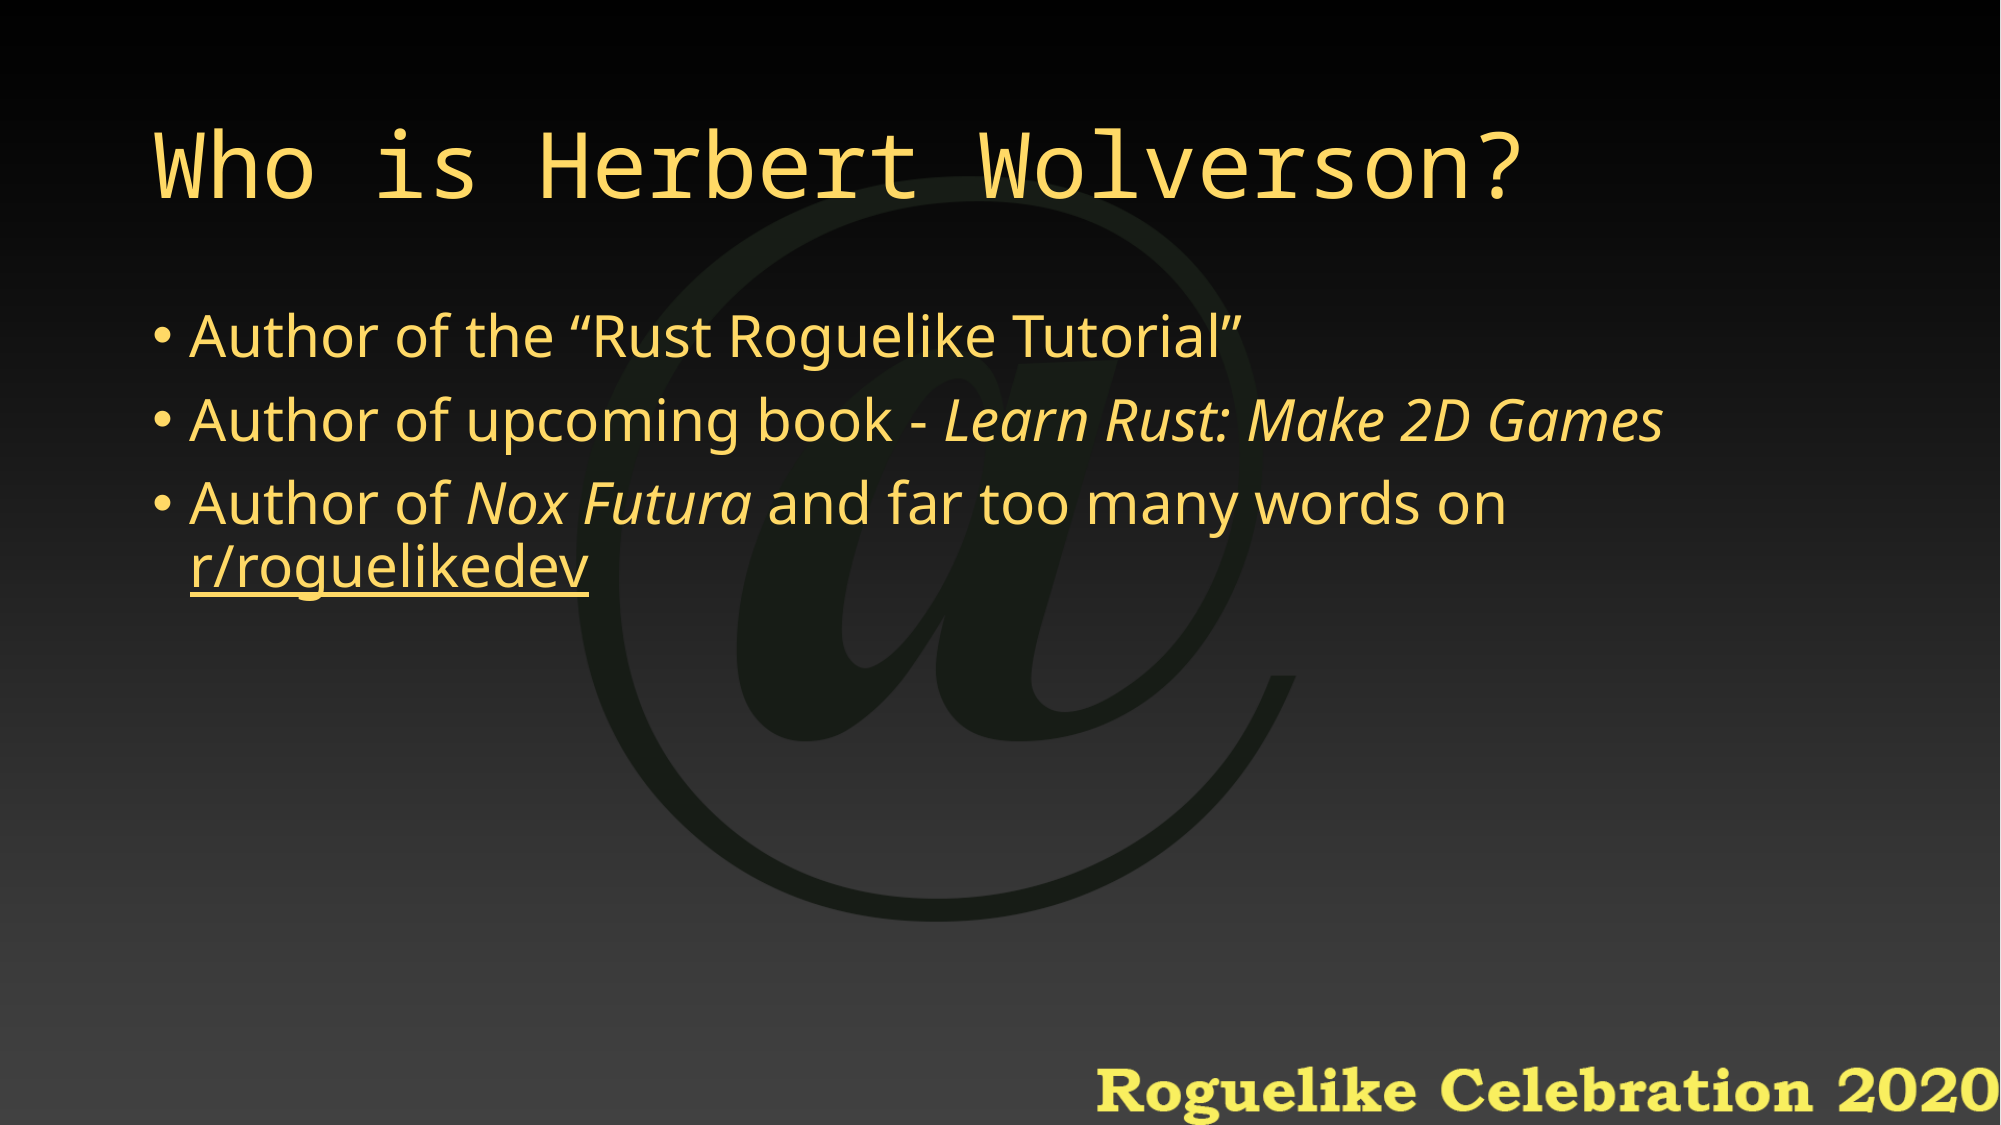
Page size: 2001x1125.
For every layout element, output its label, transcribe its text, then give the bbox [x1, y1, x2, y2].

list Author of the “Rust Roguelike Tutorial” Author of upcoming book - Learn Rust: Make 2D Games Author of Nox Futura and far too many words on r/roguelikedev [137, 299, 1863, 1014]
picture [0, 0, 2001, 1125]
title Who is Herbert Wolverson? [137, 59, 1863, 278]
